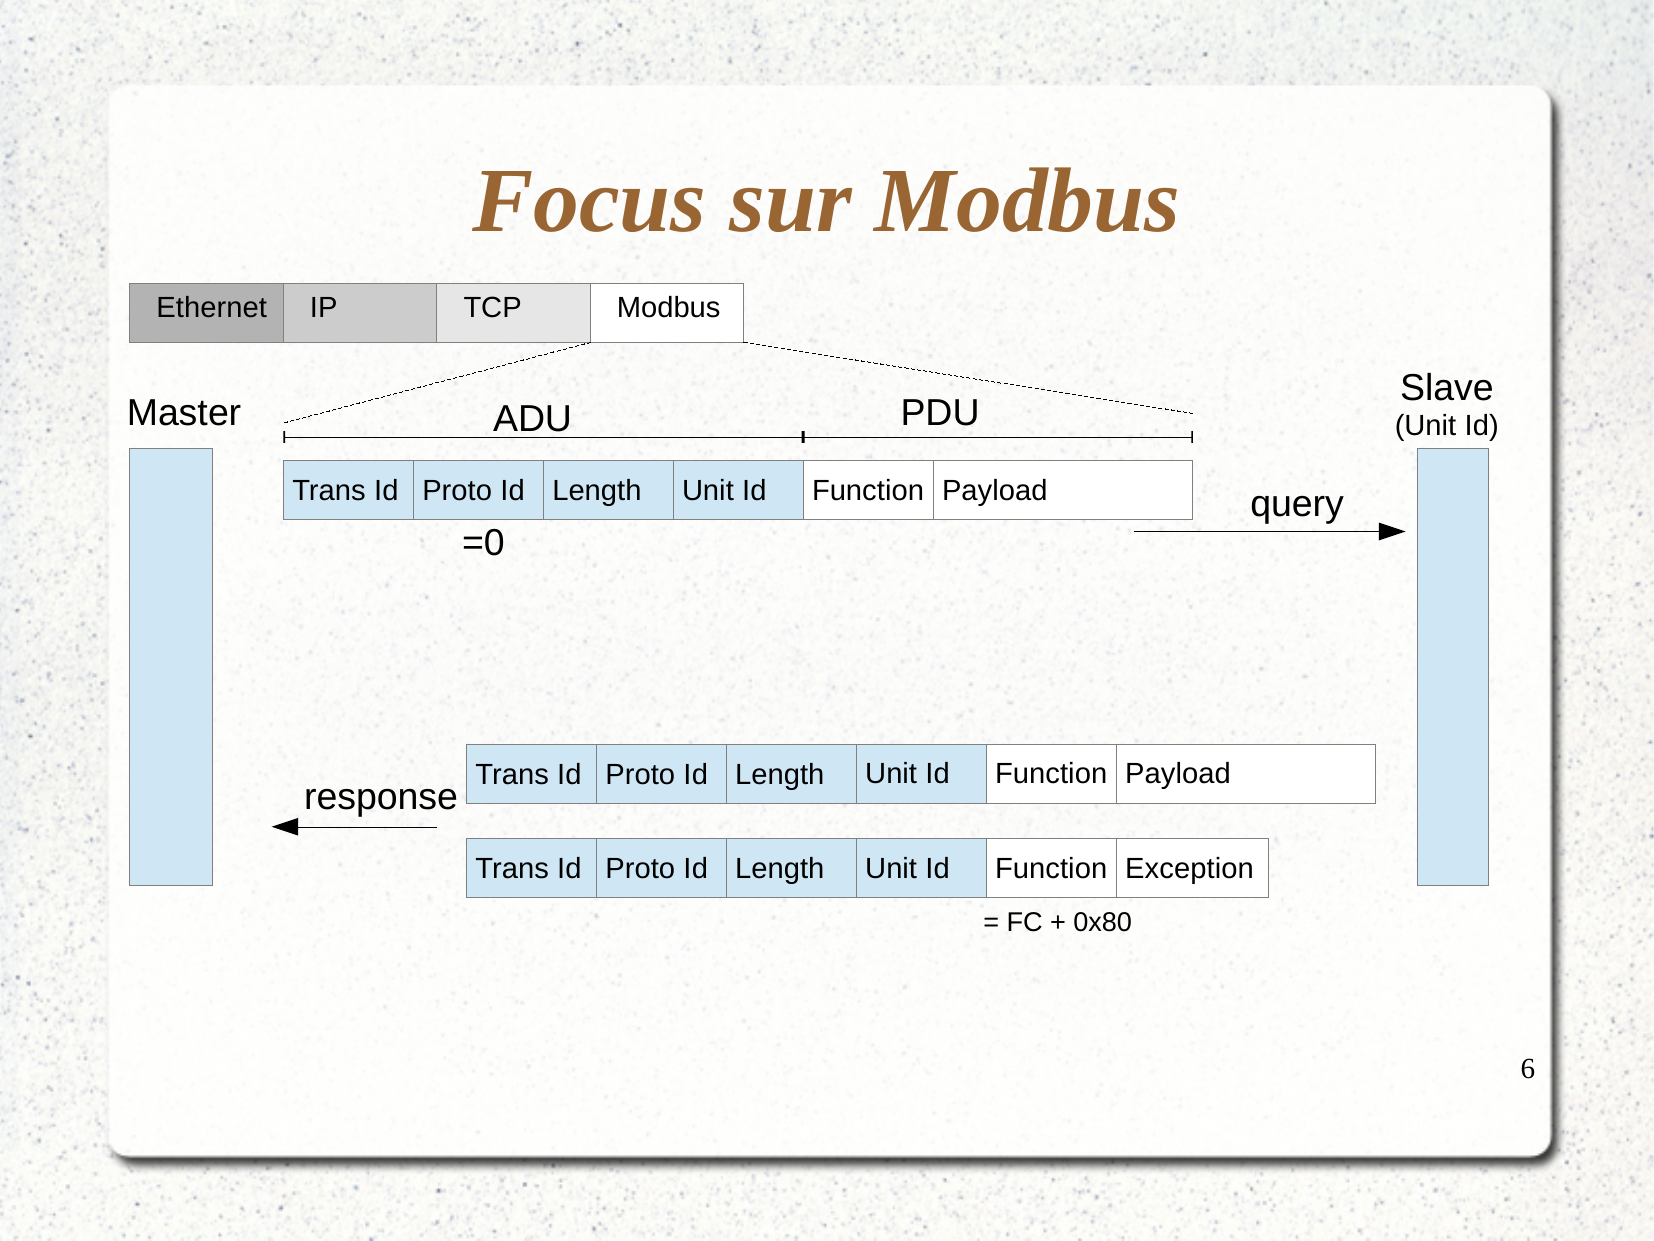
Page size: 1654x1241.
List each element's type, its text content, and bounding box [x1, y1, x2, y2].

text_box Slave (Unit Id) [1311, 359, 1583, 449]
text_box Unit Id [667, 466, 783, 514]
text_box Length [720, 844, 840, 893]
text_box Payload [1110, 750, 1246, 798]
text_box Exception [1110, 844, 1269, 893]
text_box Trans Id [460, 750, 590, 798]
text_box =0 [447, 514, 520, 571]
text_box Ethernet [141, 283, 283, 332]
text_box response [289, 767, 473, 825]
text_box [283, 460, 1193, 520]
text_box Trans Id [277, 466, 407, 515]
text_box Length [720, 750, 840, 798]
title Focus sur Modbus [118, 96, 1536, 304]
text_box Proto Id [590, 844, 720, 893]
text_box query [1235, 474, 1359, 532]
text_box TCP [448, 283, 537, 331]
text_box Function [980, 750, 1110, 798]
text_box = FC + 0x80 [968, 899, 1147, 945]
text_box Unit Id [850, 750, 966, 798]
text_box Proto Id [590, 750, 720, 798]
text_box [129, 448, 213, 886]
text_box Function [797, 466, 927, 514]
text_box [129, 283, 744, 343]
picture [0, 0, 1654, 1241]
text_box ADU [478, 438, 597, 447]
text_box Payload [927, 466, 1063, 514]
text_box PDU [885, 383, 1004, 437]
text_box ADU [478, 389, 597, 437]
text_box Modbus [602, 283, 736, 331]
text_box [283, 515, 447, 520]
text_box [1417, 449, 1489, 886]
text_box Master [112, 383, 384, 441]
text_box Unit Id [850, 844, 966, 893]
text_box Function [980, 844, 1110, 893]
text_box IP [295, 283, 353, 332]
text_box Trans Id [460, 844, 590, 893]
text_box Proto Id [407, 466, 537, 515]
text_box [466, 744, 1376, 804]
text_box [466, 838, 1269, 898]
text_box Length [537, 466, 657, 515]
